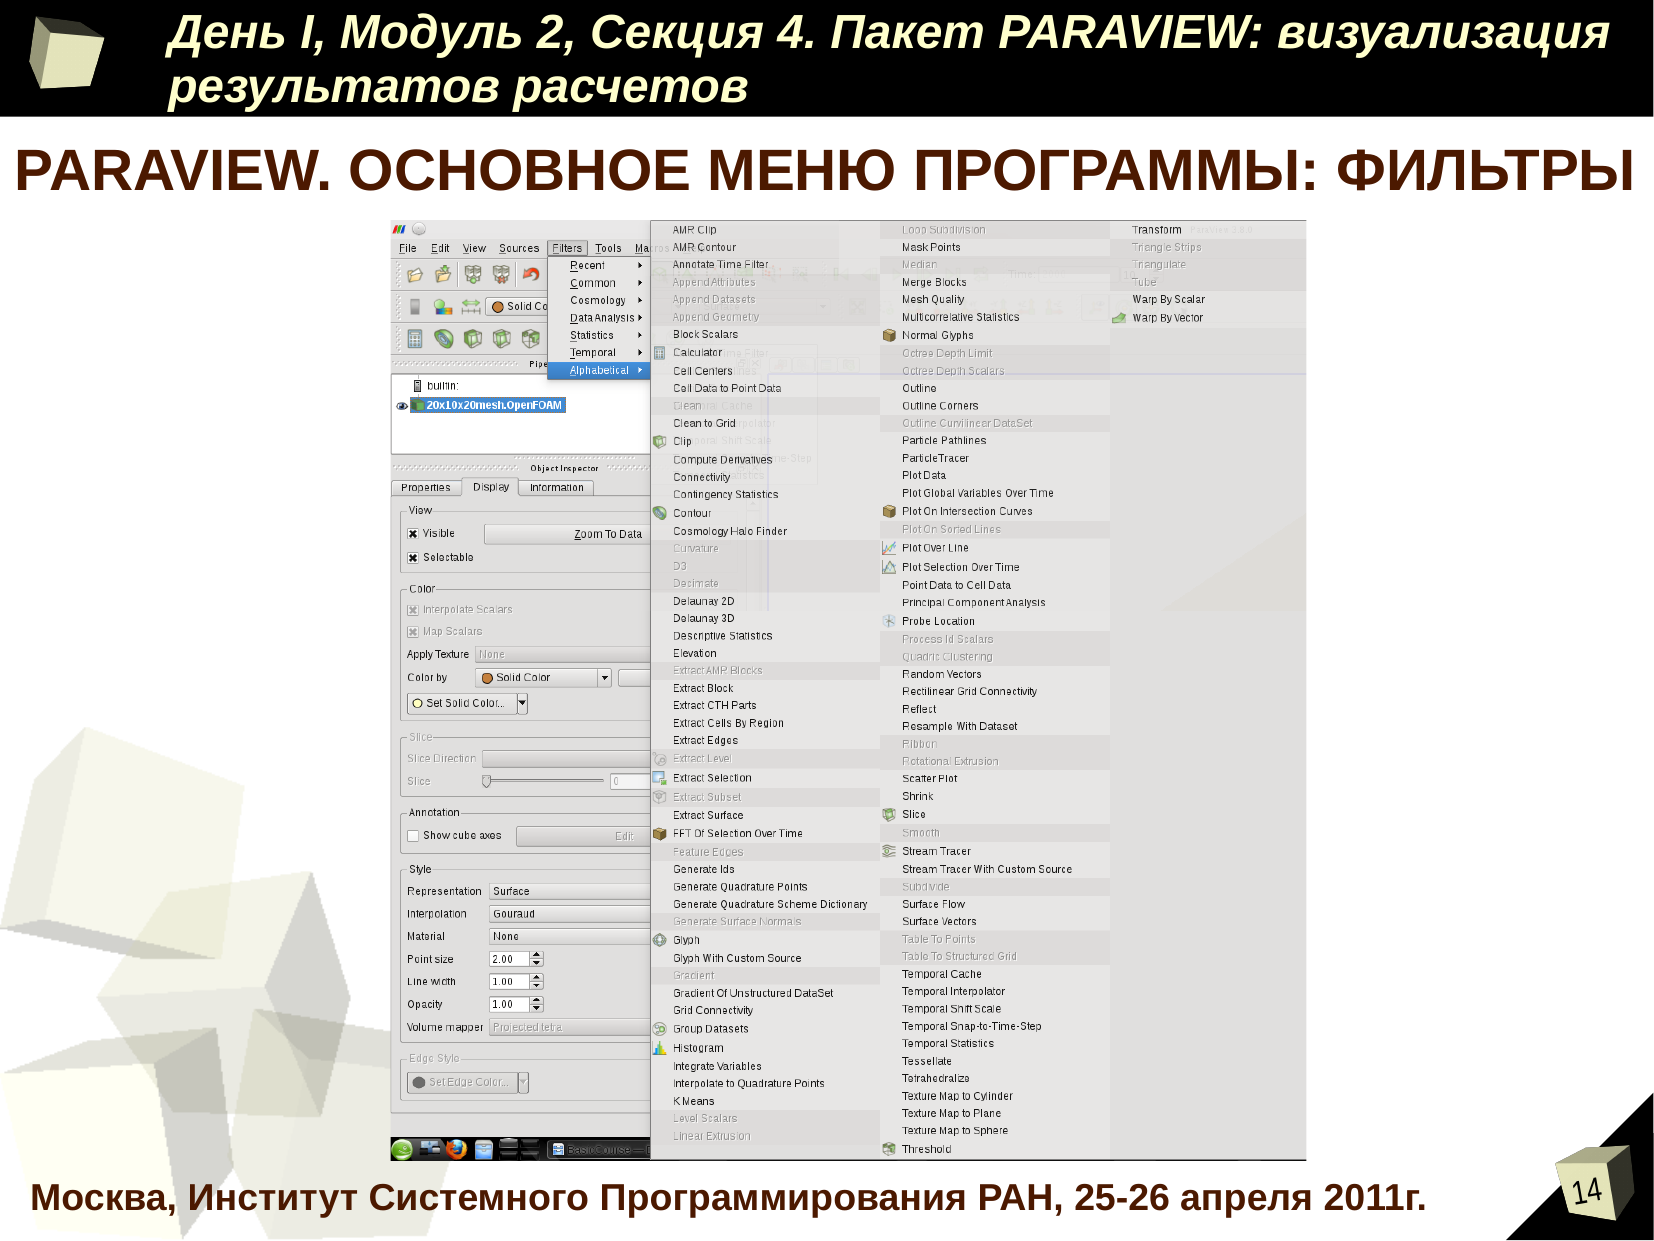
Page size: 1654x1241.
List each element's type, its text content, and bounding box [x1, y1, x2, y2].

picture [0, 220, 1307, 1241]
picture [464, 1193, 472, 1198]
text_box PARAVIEW. ОСНОВНОЕ МЕНЮ ПРОГРАММЫ: ФИЛЬТРЫ [0, 130, 1654, 211]
